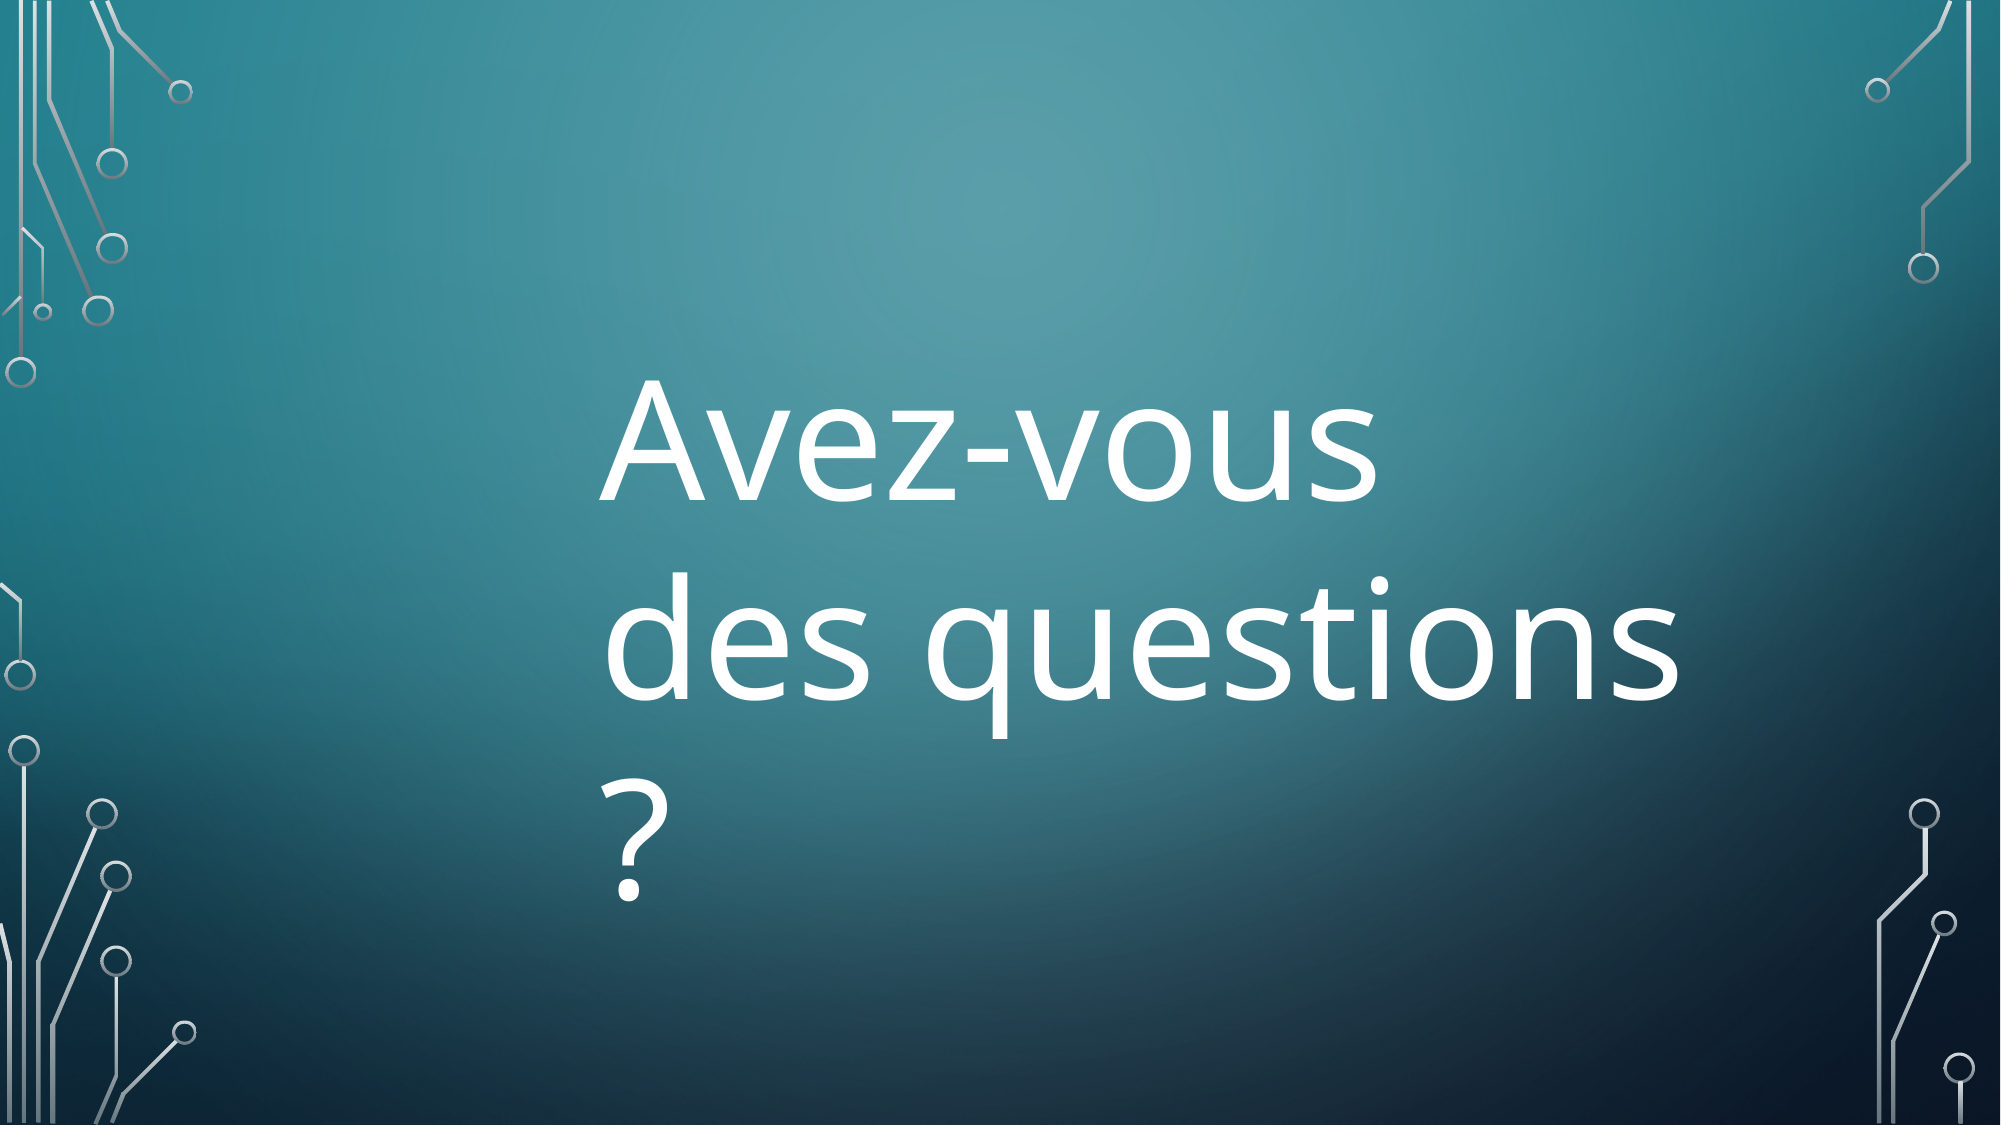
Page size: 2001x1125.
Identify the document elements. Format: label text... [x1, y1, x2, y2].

text_box Avez-vous des questions ? [584, 325, 1711, 745]
